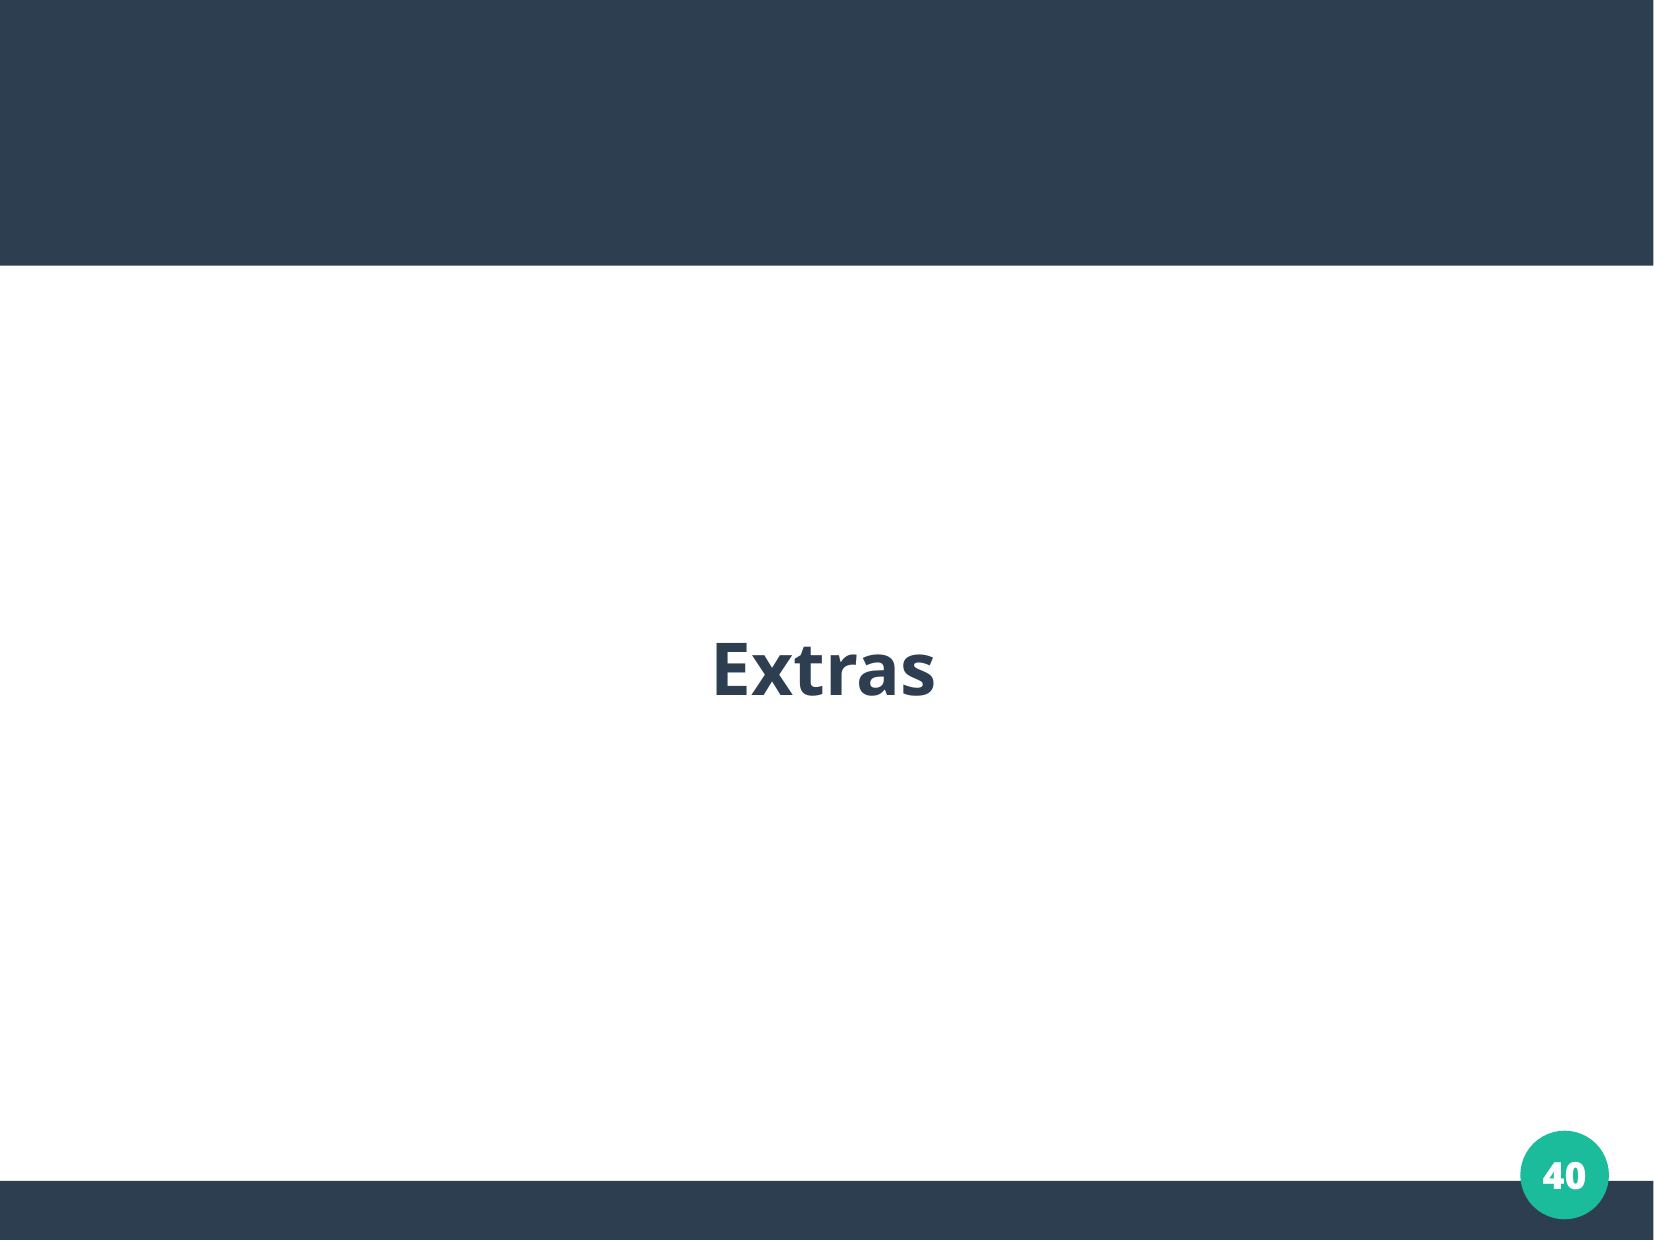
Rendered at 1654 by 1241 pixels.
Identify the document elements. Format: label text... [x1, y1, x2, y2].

subtitle Extras [307, 455, 1341, 881]
